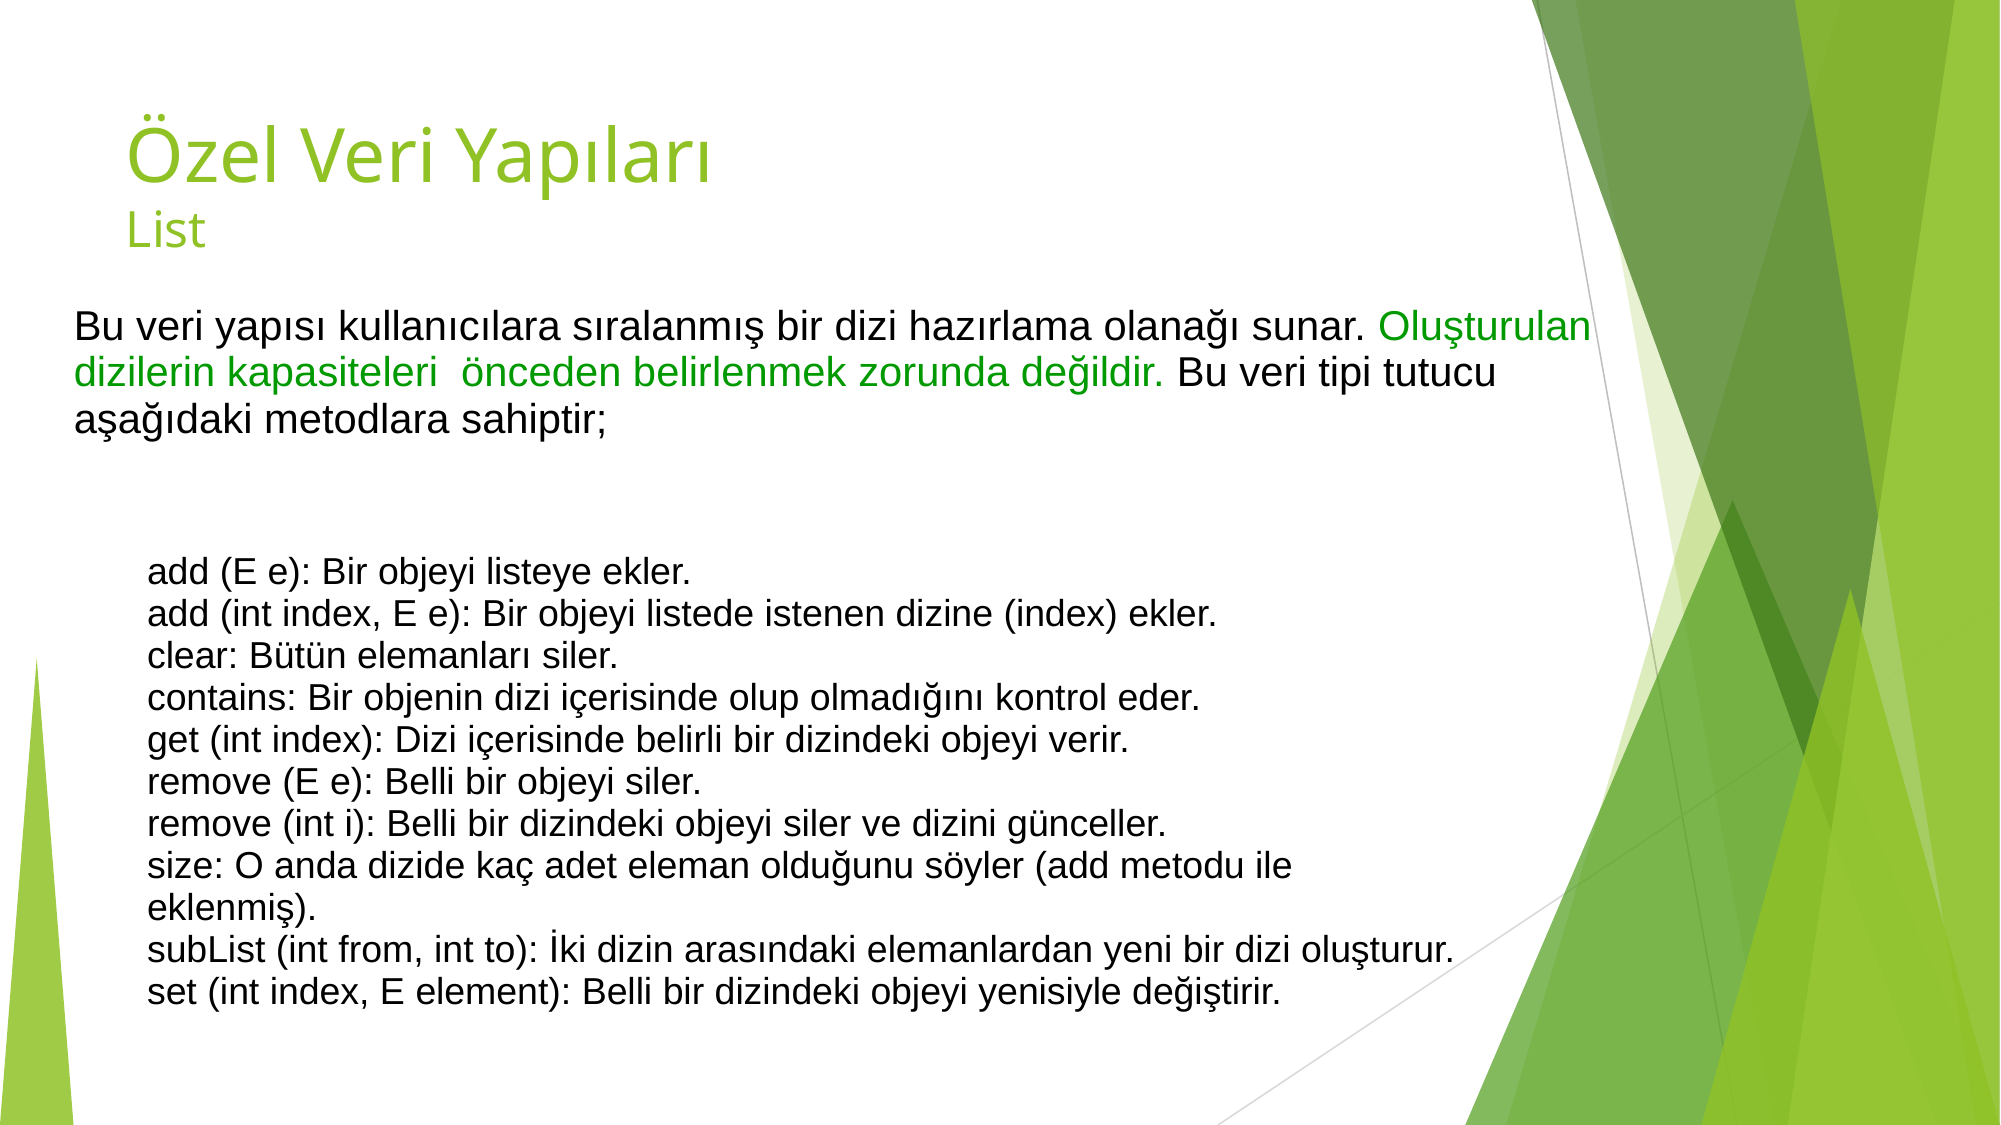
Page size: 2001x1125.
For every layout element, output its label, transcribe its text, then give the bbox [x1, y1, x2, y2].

text_box Bu veri yapısı kullanıcılara sıralanmış bir dizi hazırlama olanağı sunar. Oluşturulan dizilerin kapasiteleri önceden belirlenmek zorunda değildir. Bu veri tipi tutucu aşağıdaki metodlara sahiptir; [59, 295, 1630, 451]
title Özel Veri Yapıları List [111, 99, 1522, 295]
text_box add (E e): Bir objeyi listeye ekler. add (int index, E e): Bir objeyi listede istenen dizine (index) ekler. clear: Bütün elemanları siler. contains: Bir objenin dizi içerisinde olup olmadığını kontrol eder. get (int index): Dizi içerisinde belirli bir dizindeki objeyi verir. remove (E e): Belli bir objeyi siler. remove (int i): Belli bir dizindeki objeyi siler ve dizini günceller. size: O anda dizide kaç adet eleman olduğunu söyler (add metodu ile eklenmiş). subList (int from, int to): İki dizin arasındaki elemanlardan yeni bir dizi oluşturur. set (int index, E element): Belli bir dizindeki objeyi yenisiyle değiştirir. [132, 543, 1489, 1021]
